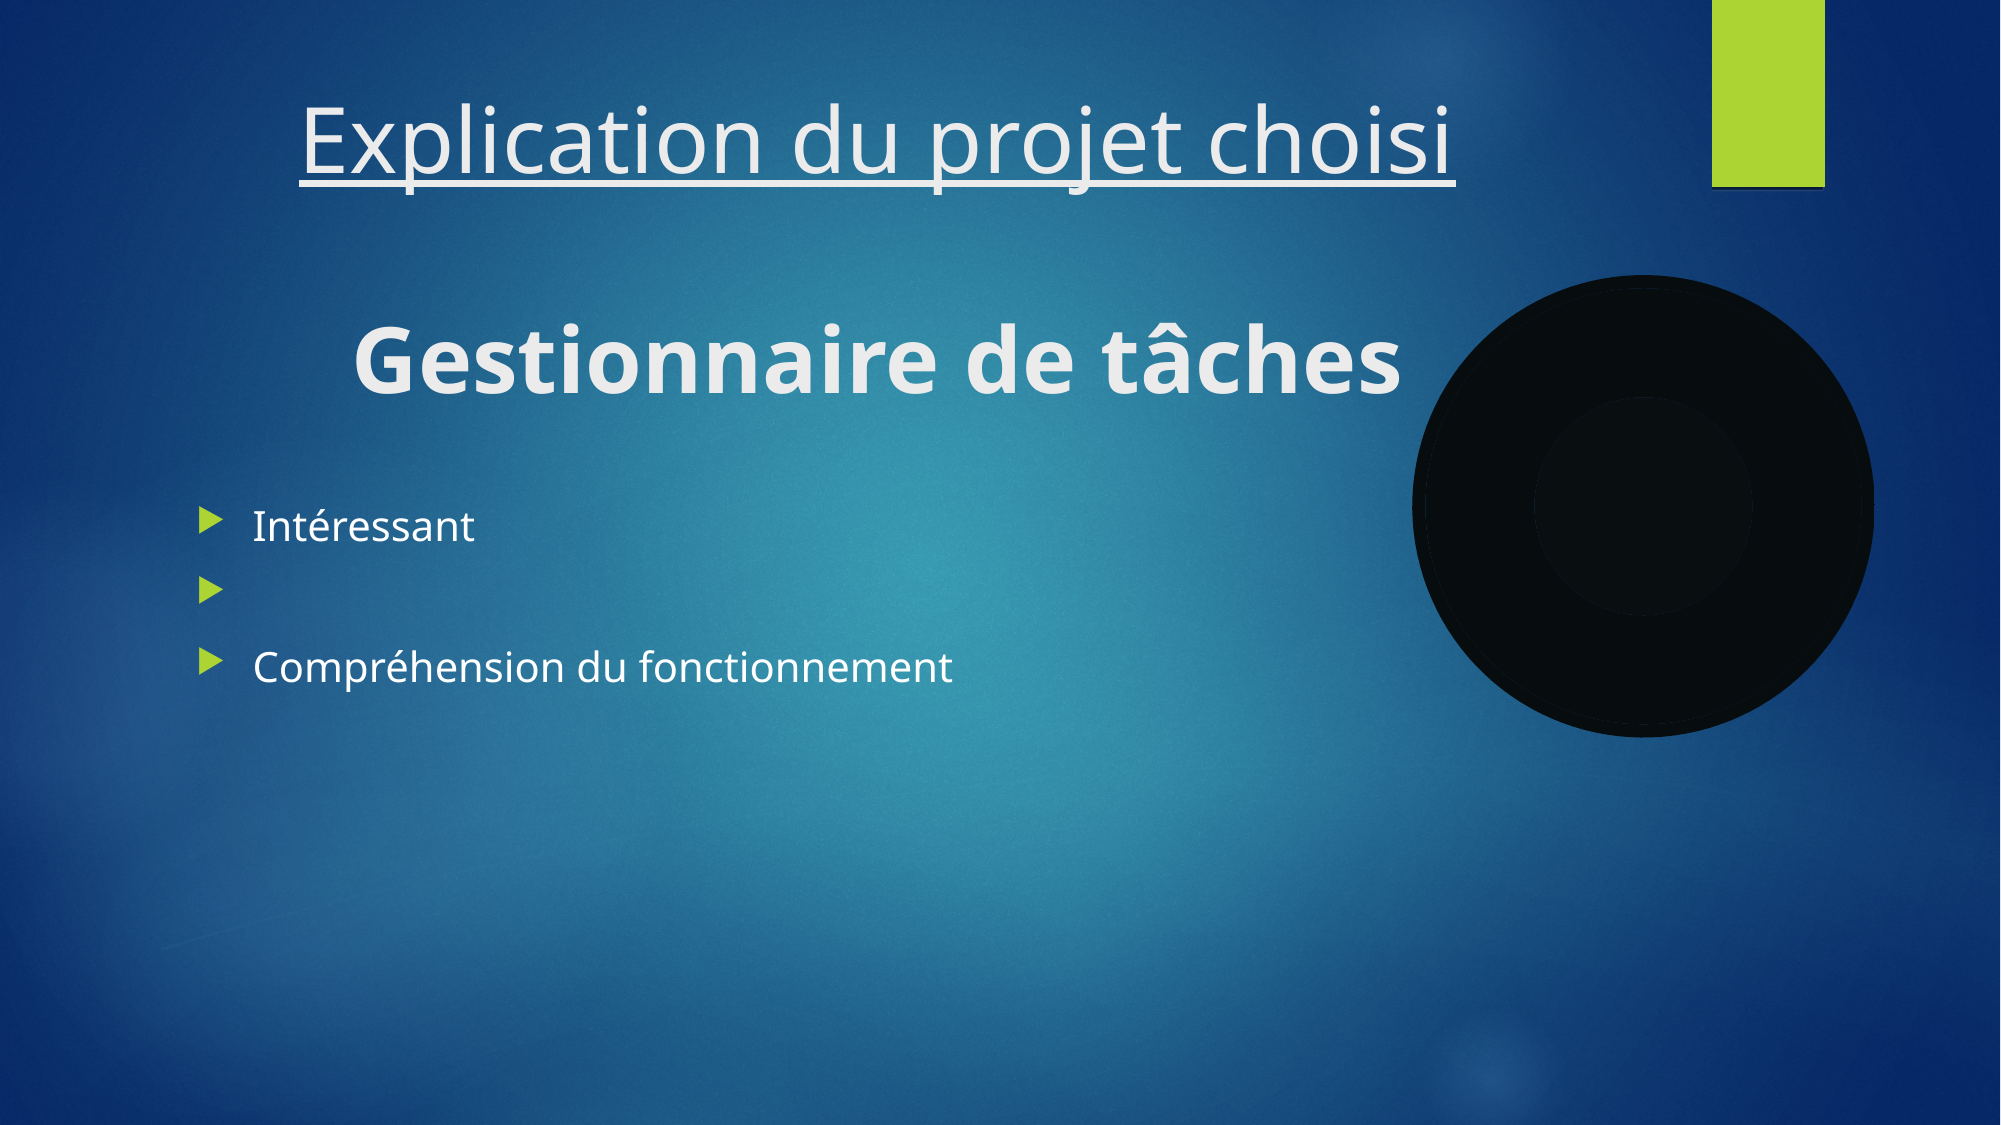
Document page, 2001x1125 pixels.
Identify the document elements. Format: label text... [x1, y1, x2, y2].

title Explication du projet choisi Gestionnaire de tâches [106, 74, 1649, 401]
list Intéressant Compréhension du fonctionnement [181, 491, 1649, 1125]
